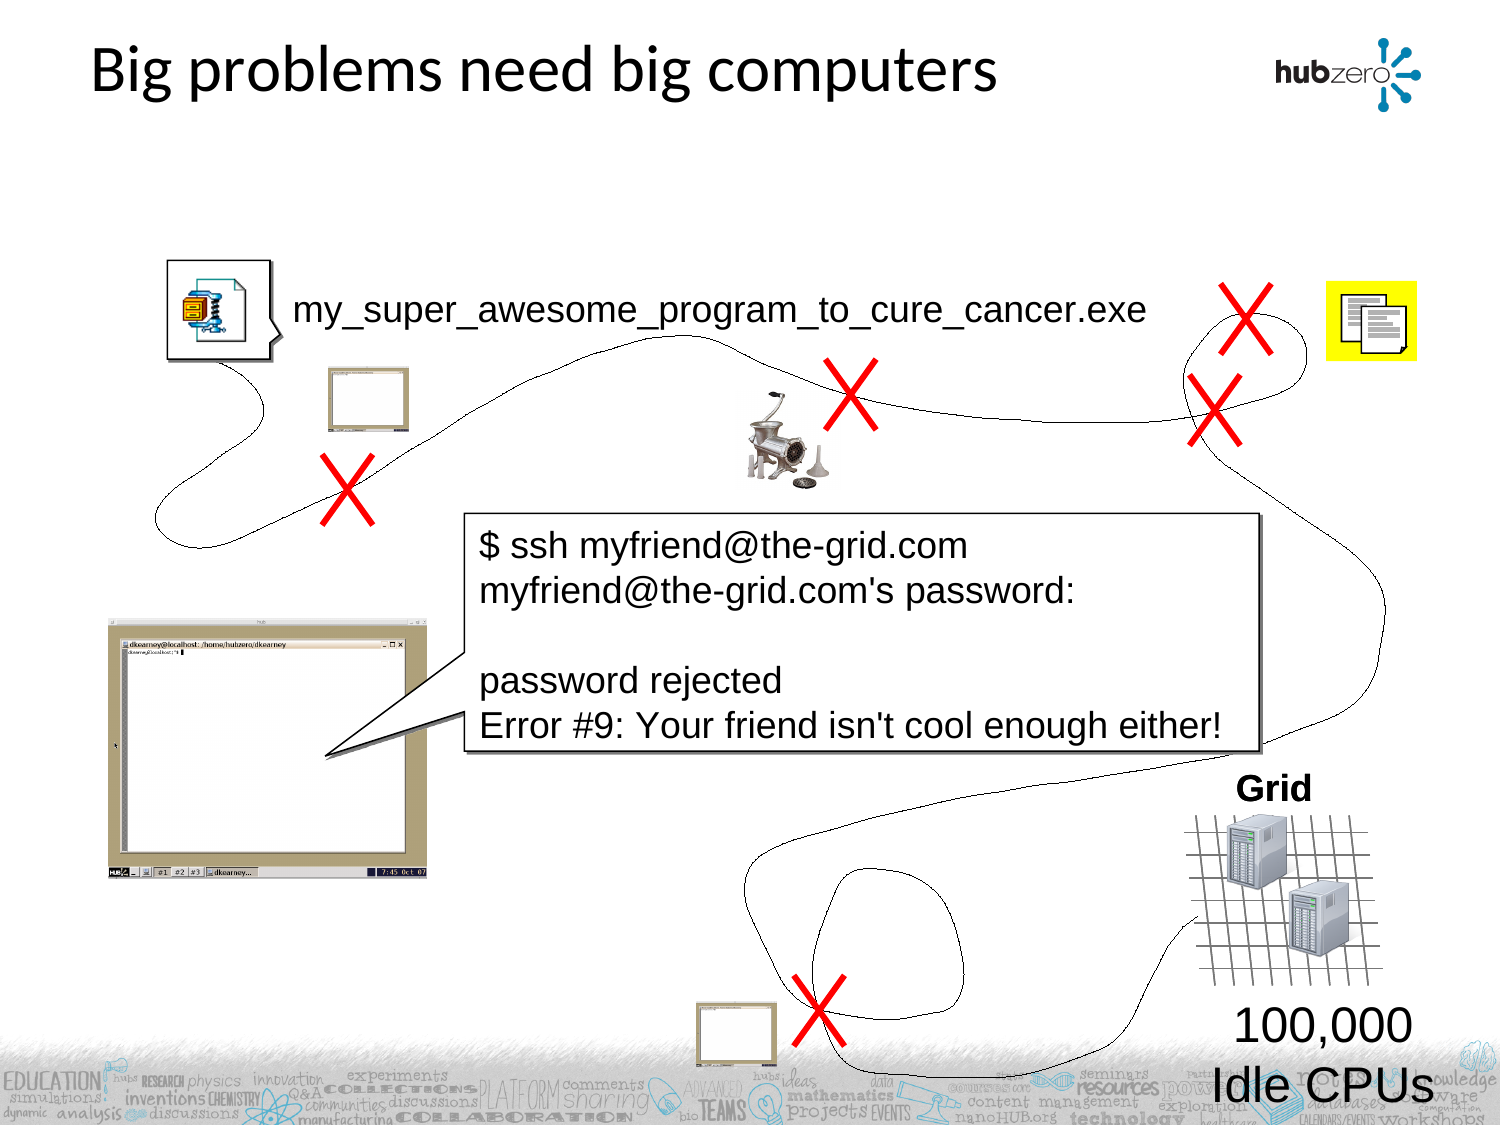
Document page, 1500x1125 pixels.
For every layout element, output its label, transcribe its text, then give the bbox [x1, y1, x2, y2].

picture [1272, 35, 1424, 115]
text_box [167, 260, 277, 360]
picture [735, 390, 841, 490]
title Big problems need big computers [75, 12, 1249, 118]
picture [108, 618, 427, 879]
picture [1215, 811, 1373, 960]
text_box 100,000 Idle CPUs [1195, 985, 1451, 1121]
picture [175, 271, 253, 350]
text_box [1326, 280, 1417, 362]
text_box $ ssh myfriend@the-grid.com myfriend@the-grid.com's password: password rejected Error #9: Your friend isn't cool enough either! [325, 513, 1260, 757]
text_box Grid [1221, 756, 1328, 817]
picture [328, 366, 409, 432]
text_box my_super_awesome_program_to_cure_cancer.exe [277, 277, 1160, 338]
picture [0, 1001, 1500, 1125]
